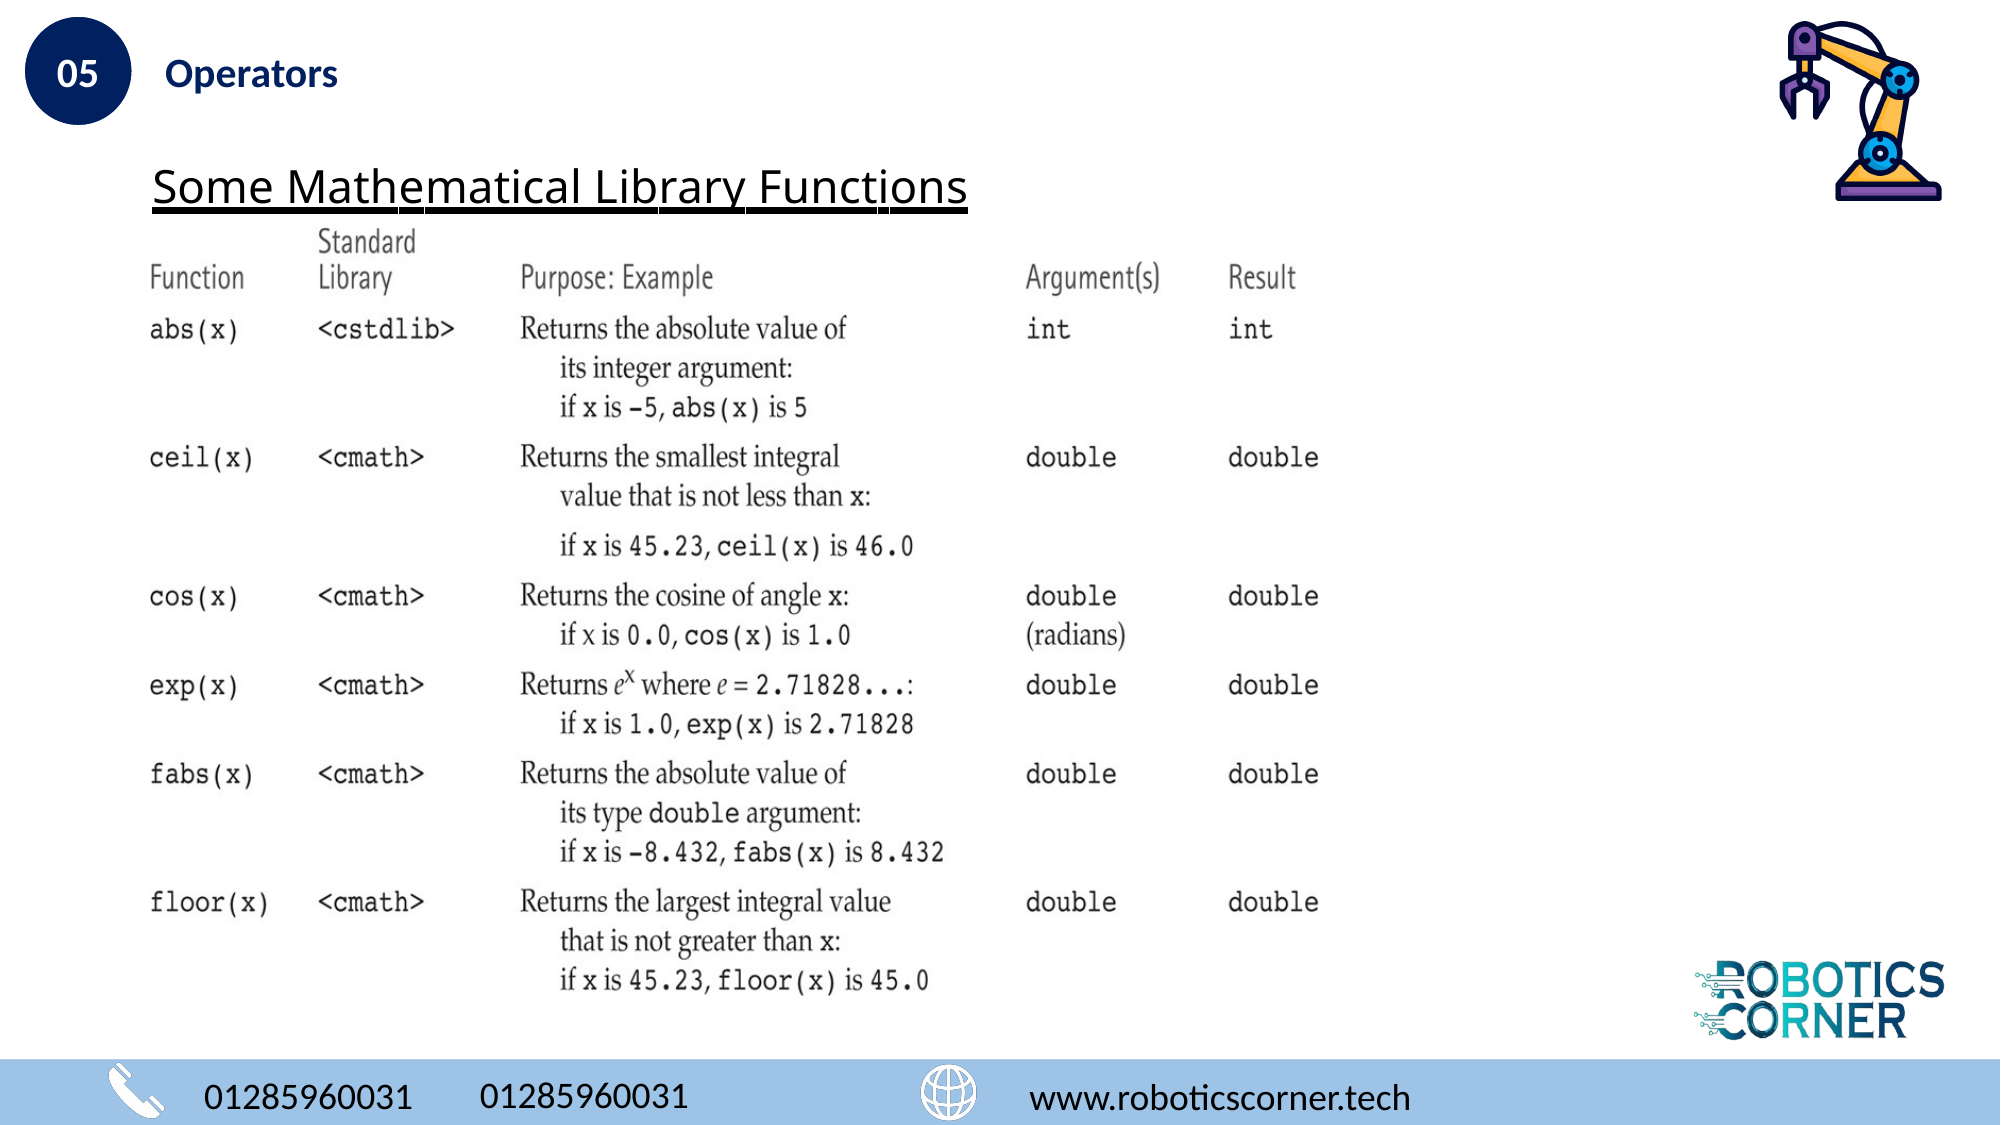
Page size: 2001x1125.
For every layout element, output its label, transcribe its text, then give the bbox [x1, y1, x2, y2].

text_box [0, 1059, 915, 1125]
picture [150, 227, 1319, 996]
picture [1680, 859, 1953, 1059]
text_box Operators [150, 38, 697, 103]
picture [915, 1059, 981, 1125]
picture [1771, 21, 1950, 201]
title Some Mathematical Library Functions [150, 88, 1186, 227]
text_box 01285960031 [189, 1064, 495, 1125]
text_box www.roboticscorner.tech [1014, 1065, 1531, 1125]
text_box 01285960031 [465, 1063, 811, 1124]
picture [103, 1057, 170, 1124]
text_box 05 [22, 14, 134, 128]
text_box [981, 1059, 2000, 1125]
